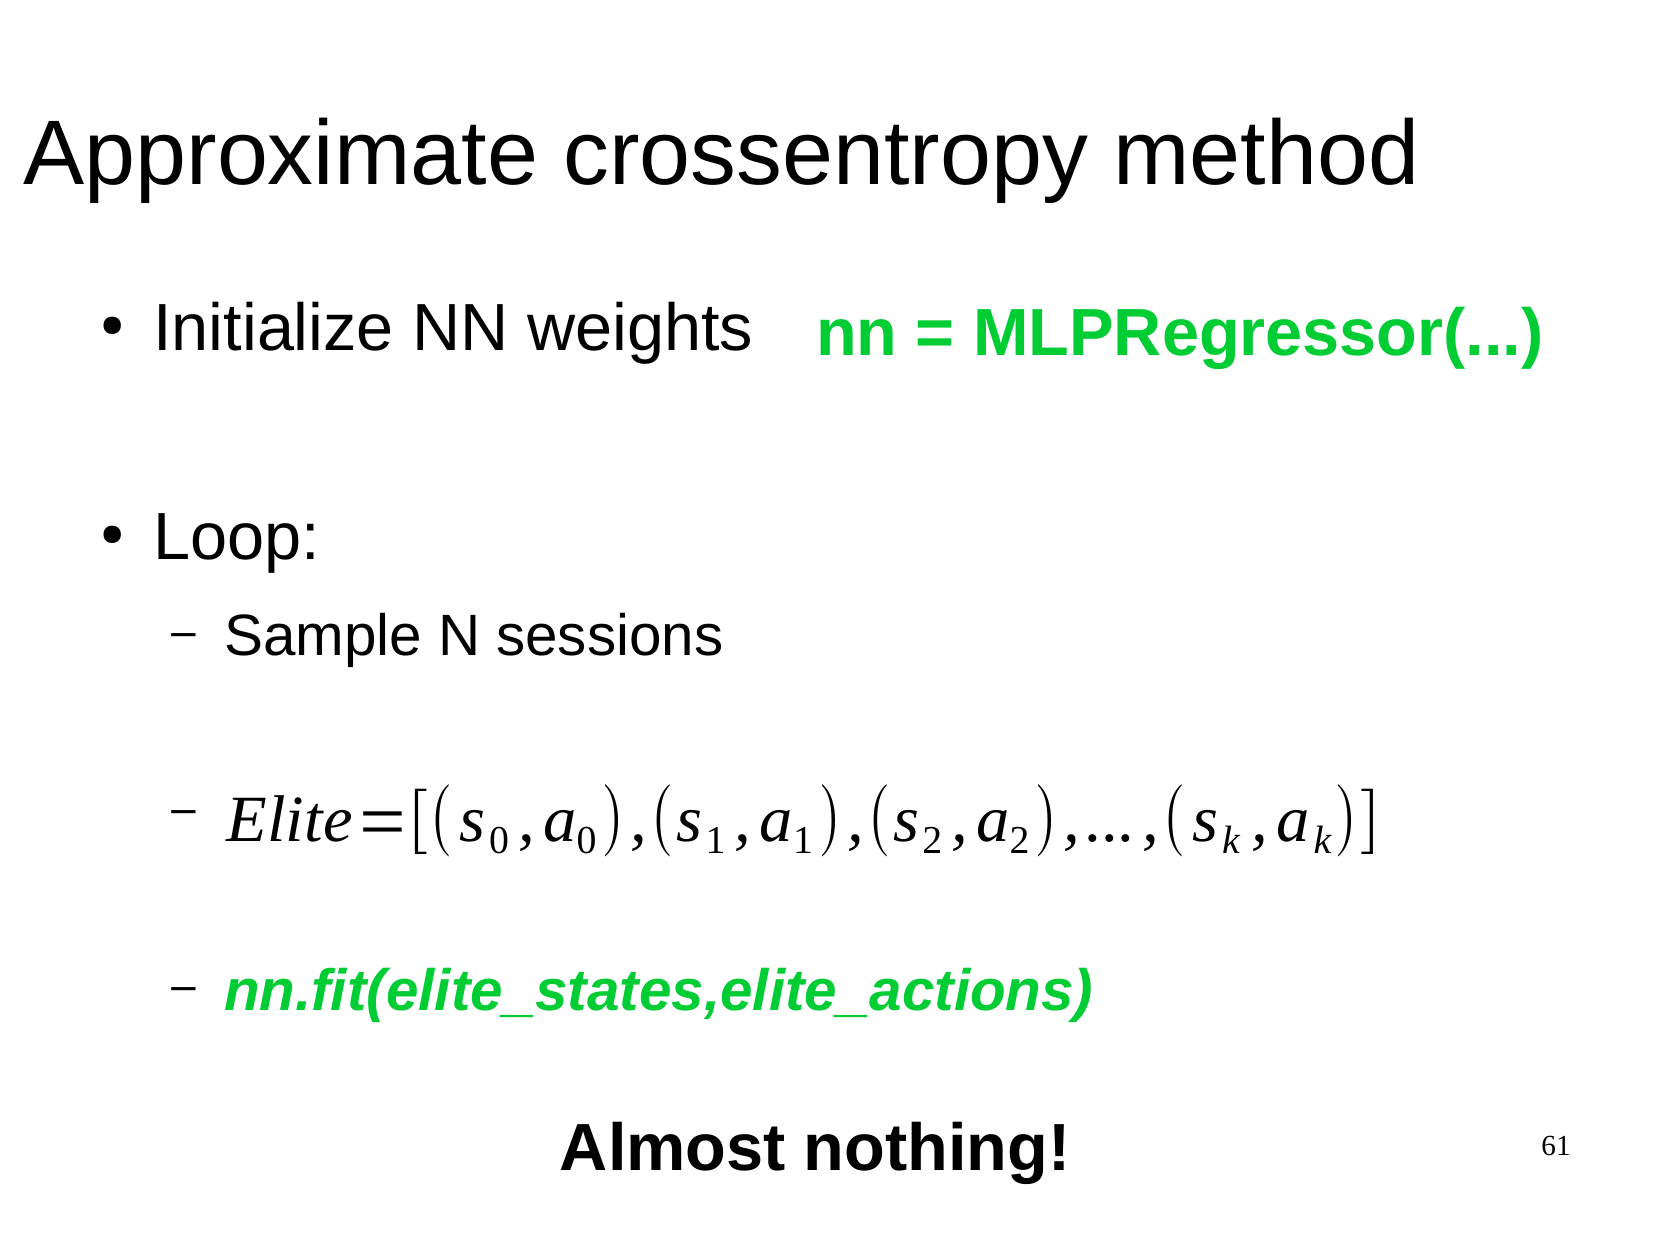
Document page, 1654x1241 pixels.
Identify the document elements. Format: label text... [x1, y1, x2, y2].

chart [205, 779, 1396, 865]
text_box nn = MLPRegressor(...) [801, 287, 1606, 452]
list Initialize NN weights Loop: Sample N sessions nn.fit(elite_states,elite_actions) [82, 290, 1571, 1111]
title Approximate crossentropy method [23, 49, 1512, 257]
text_box Almost nothing! [446, 1110, 1113, 1200]
